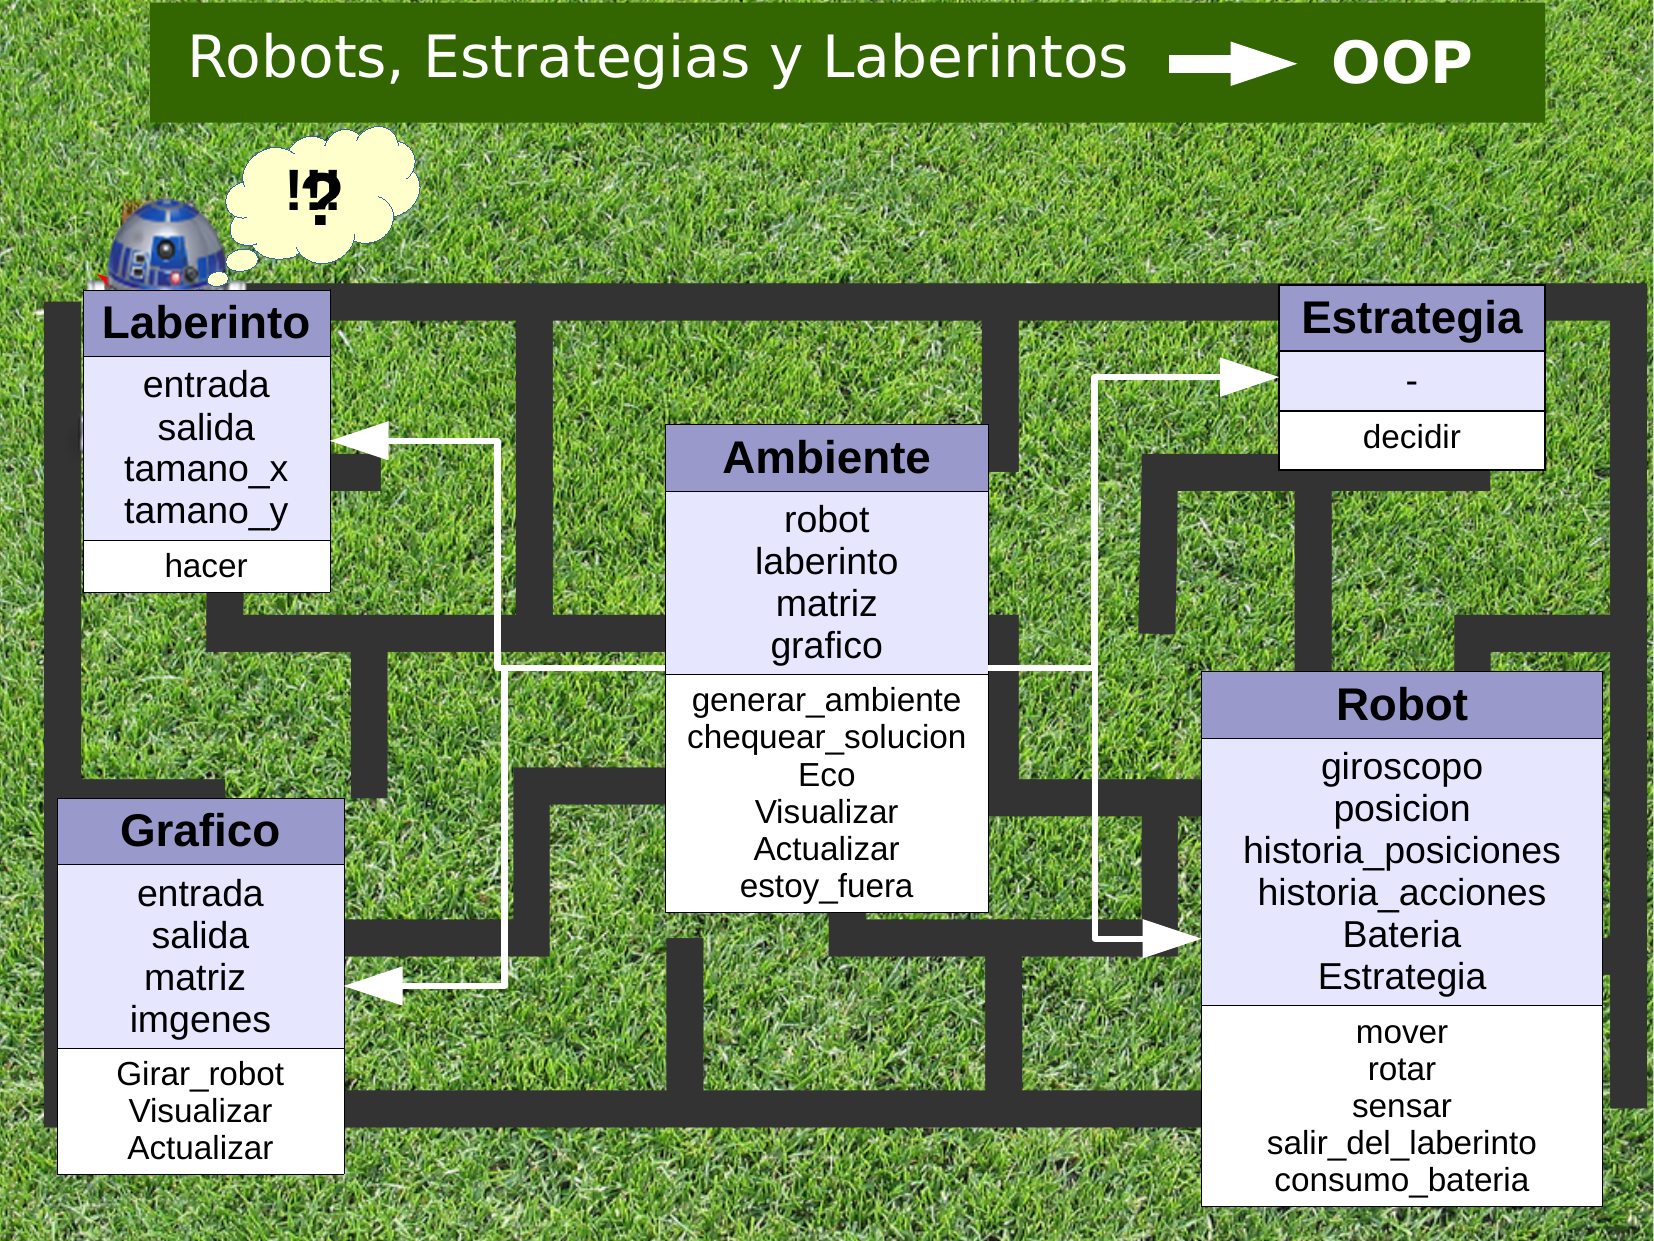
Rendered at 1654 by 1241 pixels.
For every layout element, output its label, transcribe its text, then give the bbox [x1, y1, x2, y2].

picture [0, 0, 1654, 1241]
table_cell robot laberinto matriz grafico [666, 492, 988, 674]
table_cell generar_ambiente chequear_solucion Eco Visualizar Actualizar estoy_fuera [666, 675, 988, 912]
text_box [150, 2, 1546, 123]
table_cell giroscopo posicion historia_posiciones historia_acciones Bateria Estrategia [1202, 739, 1602, 1005]
table_cell entrada salida matriz imgenes [58, 865, 344, 1048]
table_header Laberinto [84, 291, 330, 356]
table_cell hacer [84, 541, 330, 592]
text_box [225, 126, 421, 272]
text_box [207, 271, 229, 287]
text_box !!! [270, 150, 361, 241]
table_header Estrategia [1280, 286, 1544, 350]
text_box OOP [1275, 22, 1531, 106]
table_header Ambiente [666, 425, 988, 491]
table_cell Girar_robot Visualizar Actualizar [58, 1049, 344, 1174]
table_cell decidir [1280, 412, 1544, 469]
text_box Robots, Estrategias y Laberintos [165, 8, 1169, 120]
text_box ? [285, 241, 361, 252]
table_header Robot [1202, 672, 1602, 738]
table_cell entrada salida tamano_x tamano_y [84, 357, 330, 540]
table_cell mover rotar sensar salir_del_laberinto consumo_bateria [1202, 1006, 1602, 1206]
table_cell - [1280, 352, 1544, 410]
table_header Grafico [58, 799, 344, 864]
